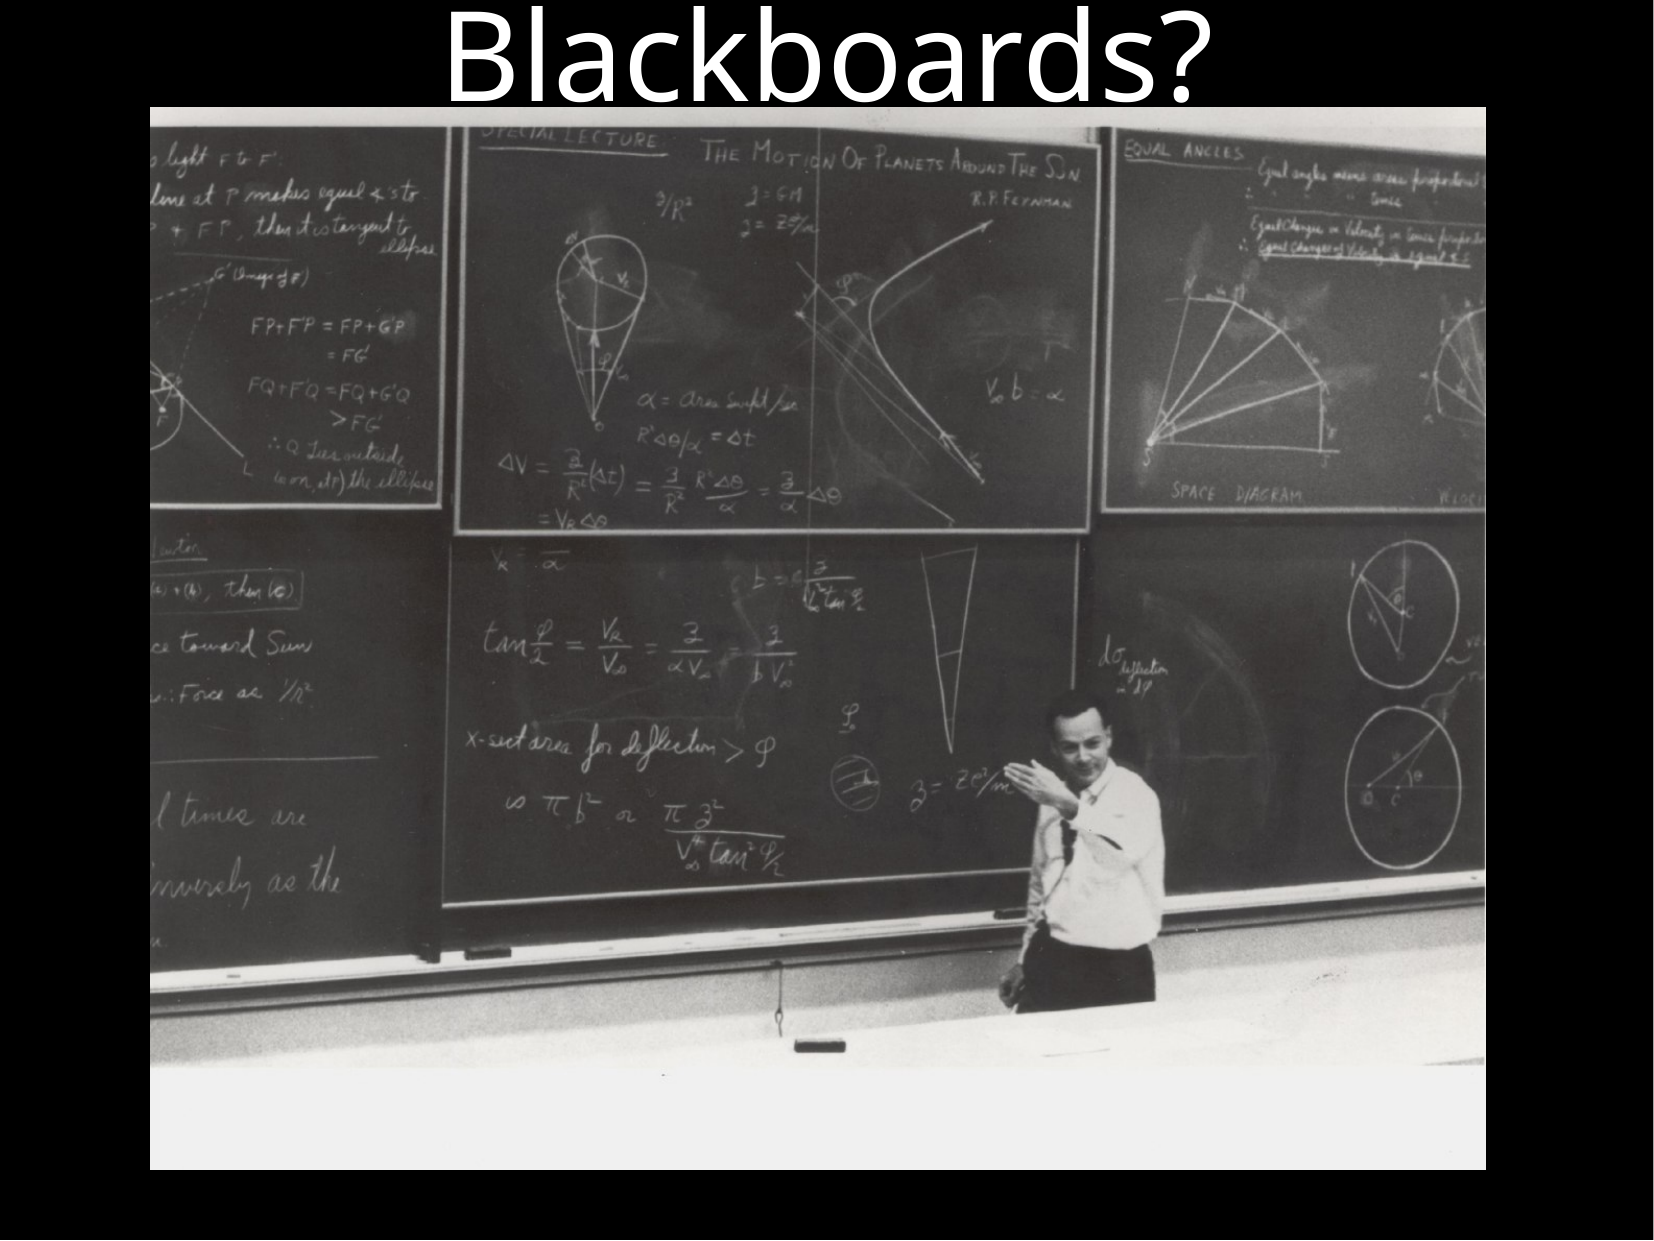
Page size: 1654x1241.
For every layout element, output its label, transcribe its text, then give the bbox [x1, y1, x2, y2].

title Blackboards? [82, 0, 1571, 129]
picture [150, 129, 1486, 1171]
